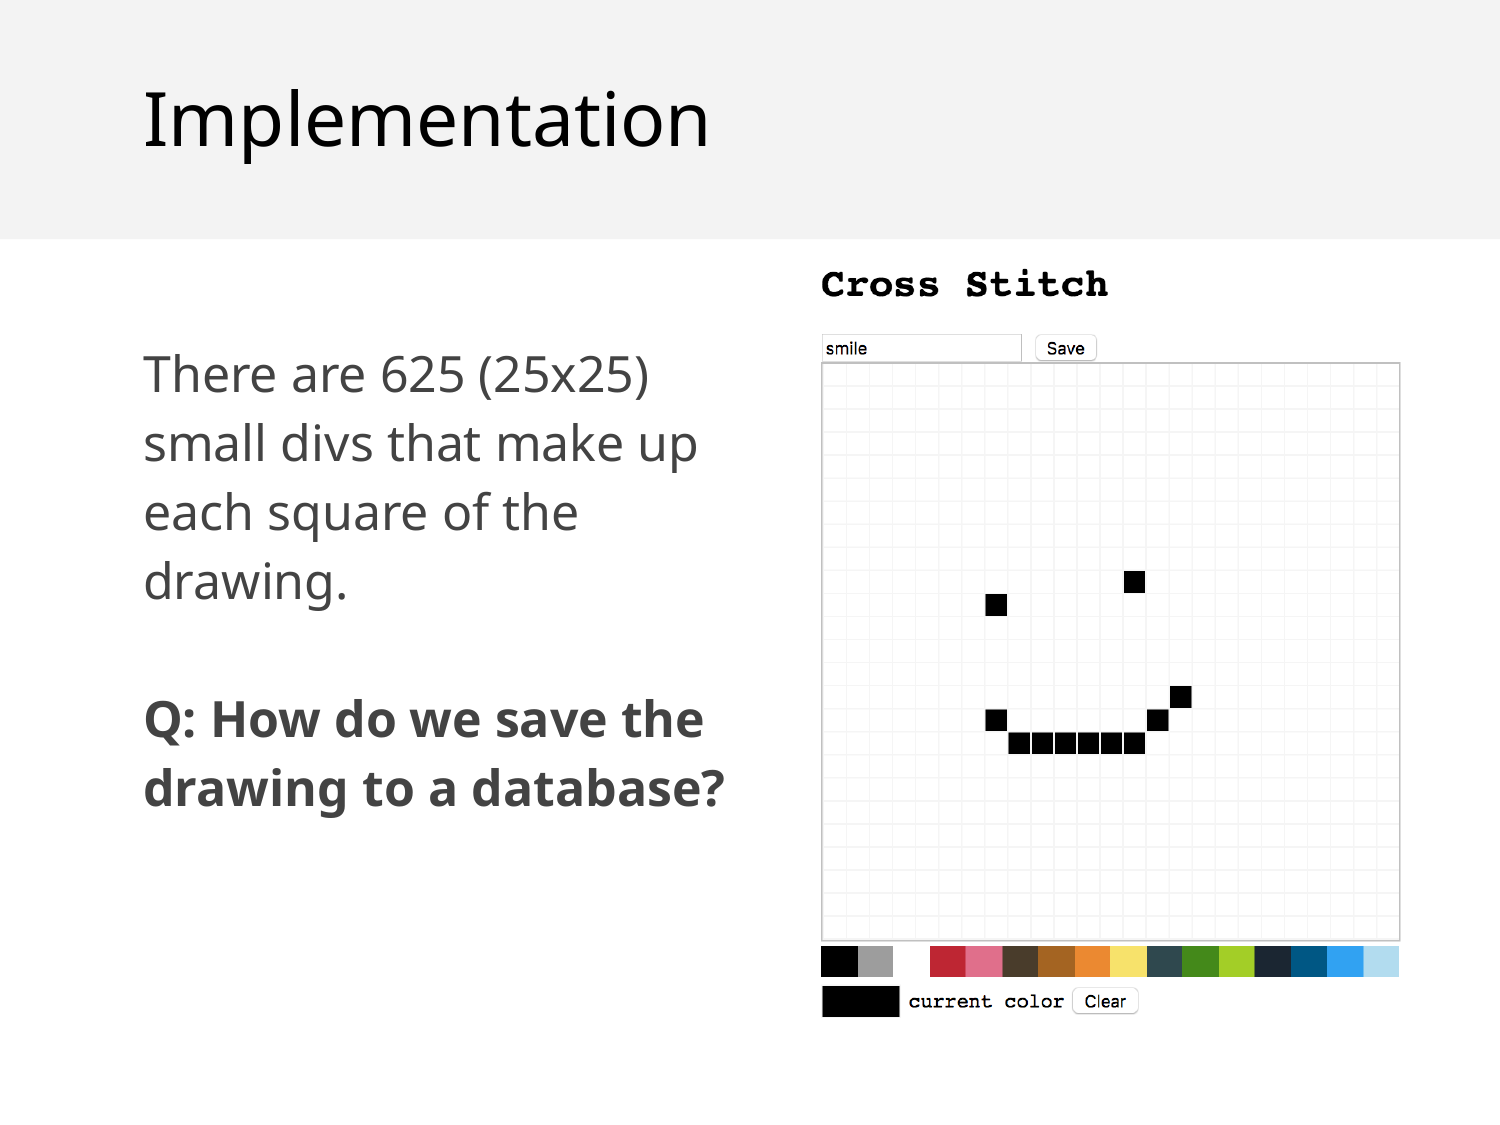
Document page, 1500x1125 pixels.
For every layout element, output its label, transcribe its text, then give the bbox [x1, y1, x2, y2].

list There are 625 (25x25) small divs that make up each square of the drawing. Q: How do we save the drawing to a database? [128, 318, 767, 1004]
picture [813, 245, 1437, 1064]
title Implementation [128, 56, 1372, 183]
